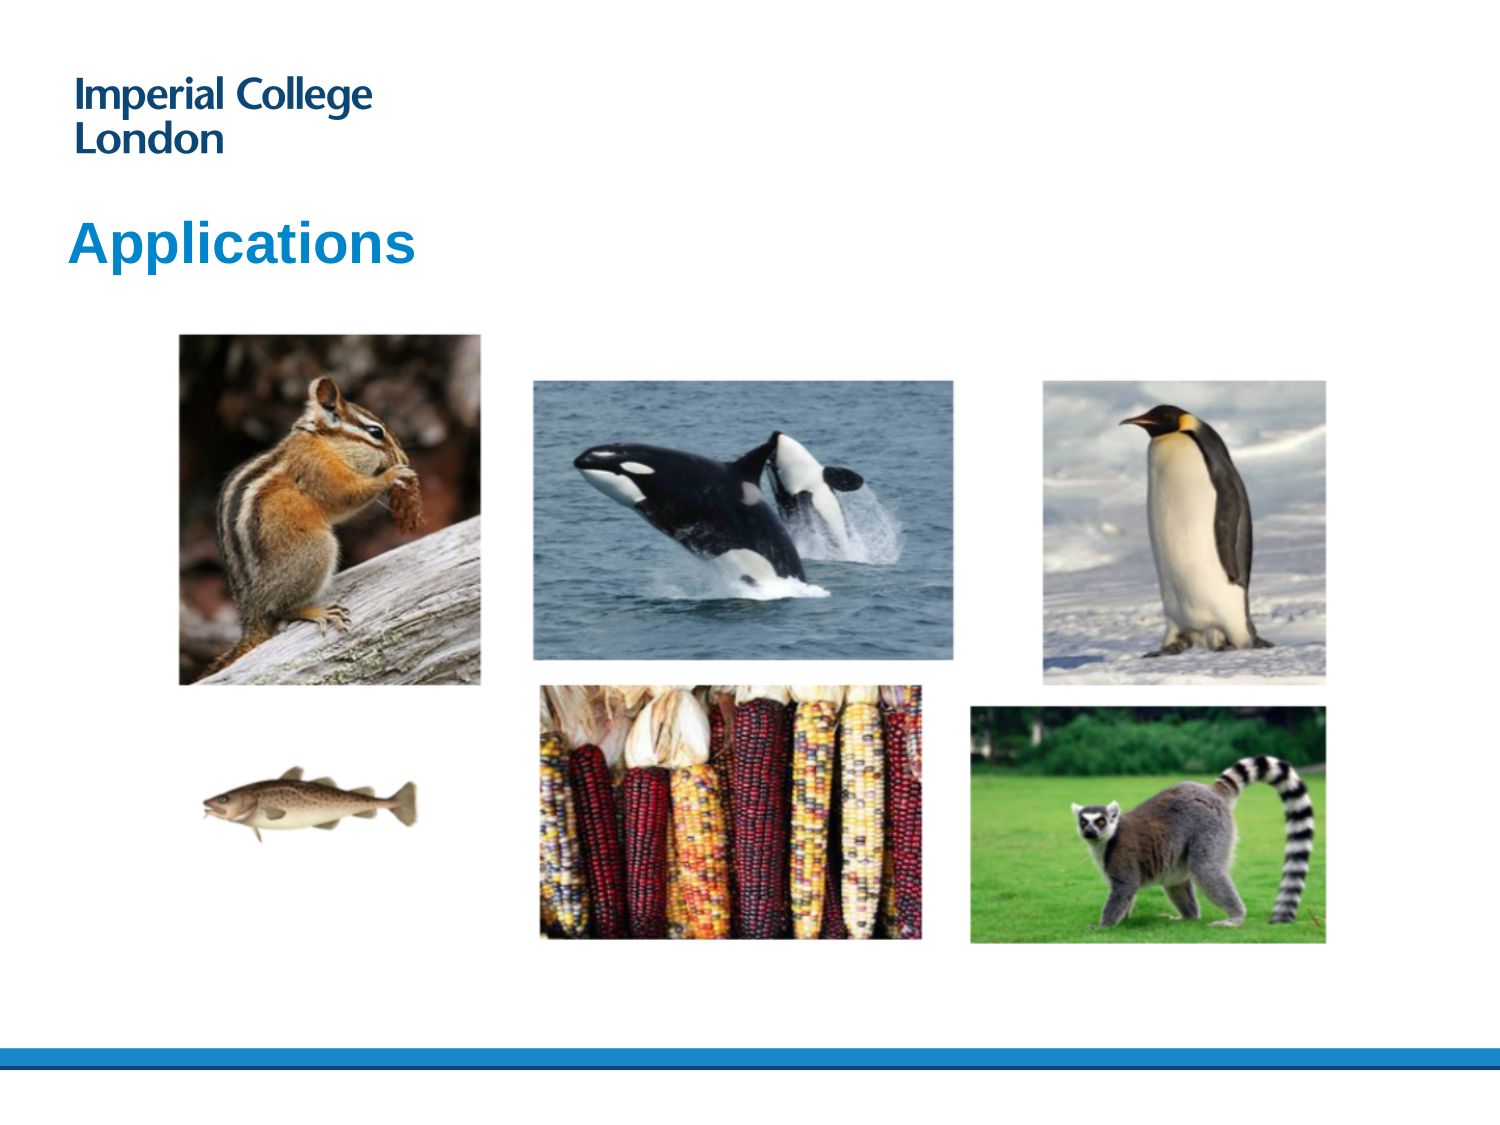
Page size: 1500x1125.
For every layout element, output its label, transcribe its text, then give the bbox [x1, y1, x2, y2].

title Applications [67, 194, 1418, 279]
picture [0, 0, 1500, 1125]
